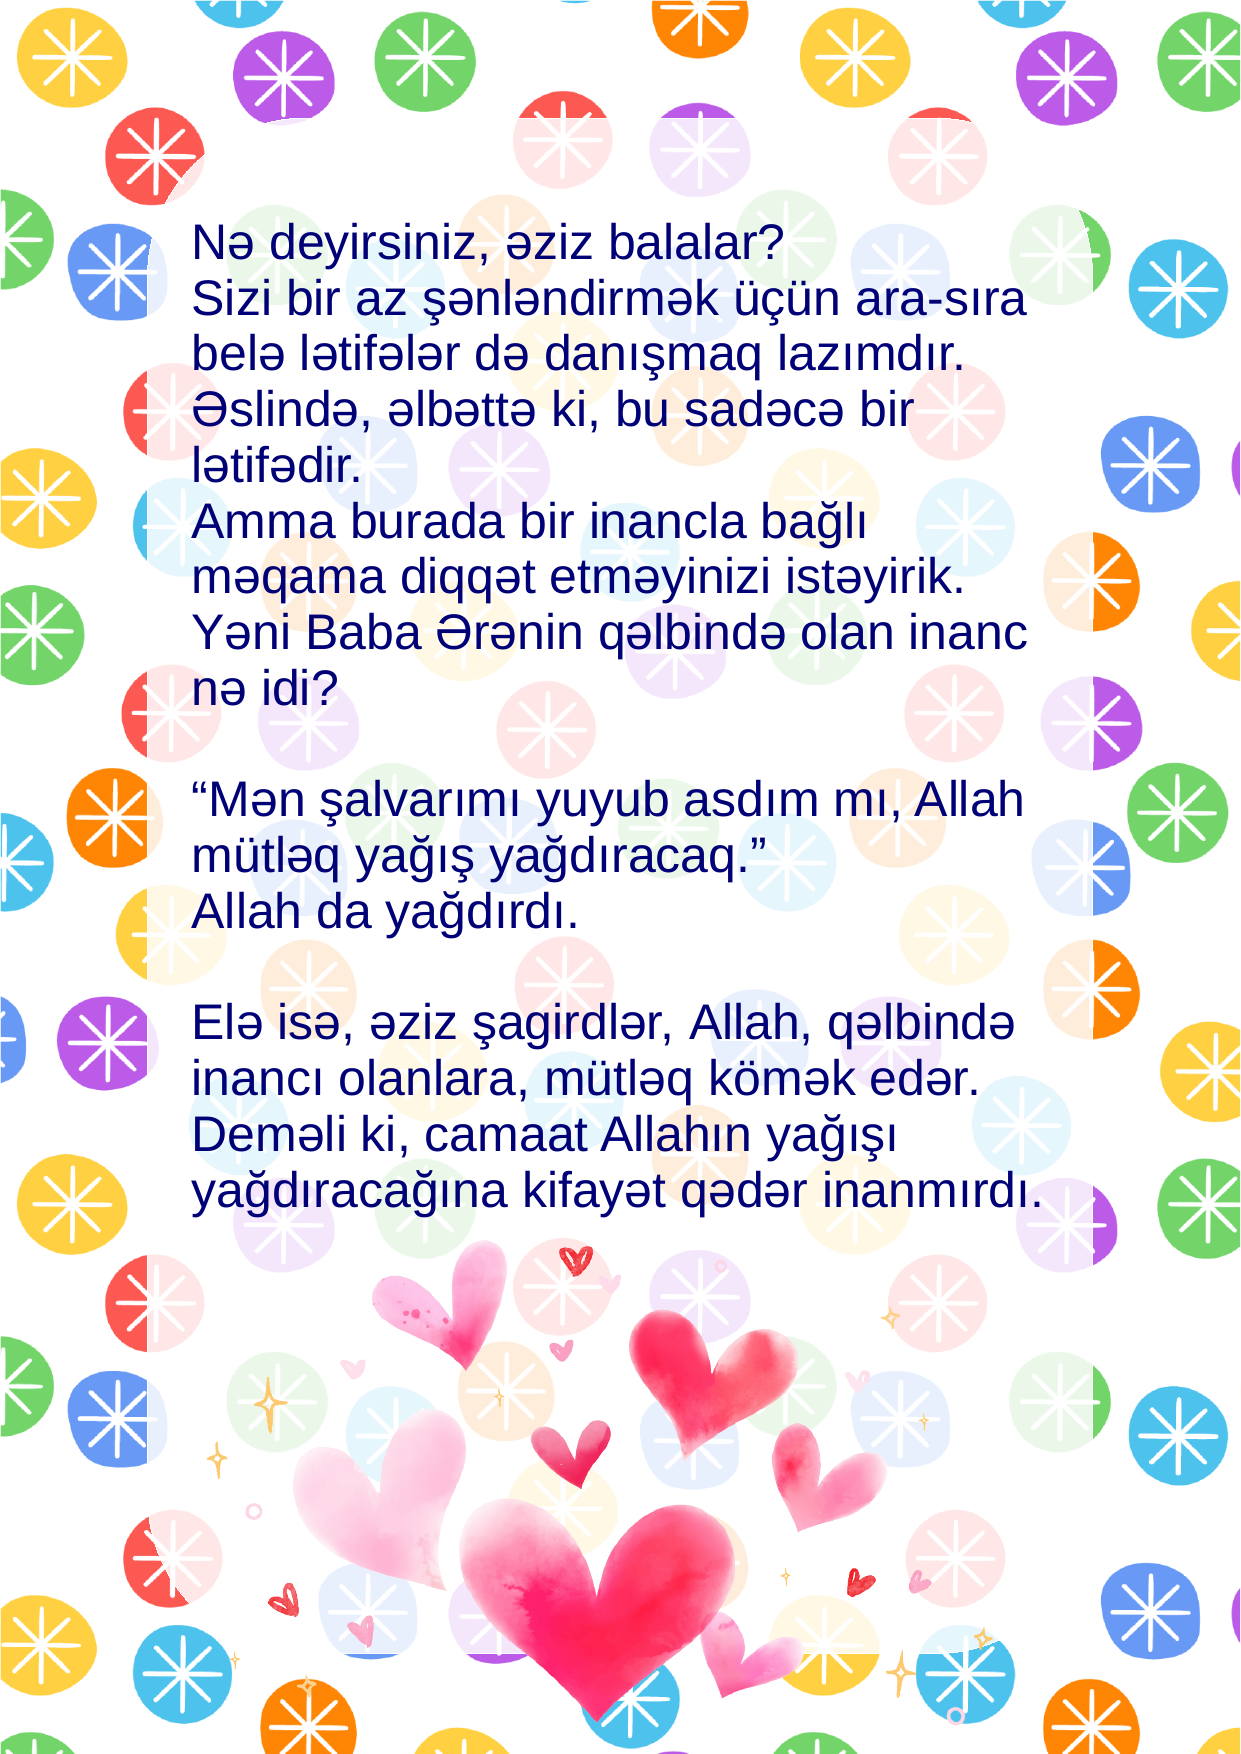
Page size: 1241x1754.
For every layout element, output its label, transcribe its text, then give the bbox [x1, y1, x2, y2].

picture [0, 0, 1241, 1754]
text_box Nə deyirsiniz, əziz balalar? Sizi bir az şənləndirmək üçün ara-sıra belə lətifələr də danışmaq lazımdır. Əslində, əlbəttə ki, bu sadəcə bir lətifədir. Amma burada bir inancla bağlı məqama diqqət etməyinizi istəyirik. Yəni Baba Ərənin qəlbində olan inanc nə idi? “Mən şalvarımı yuyub asdım mı, Allah mütləq yağış yağdıracaq.” Allah da yağdırdı. Elə isə, əziz şagirdlər, Allah, qəlbində inancı olanlara, mütləq kömək edər. Deməli ki, camaat Allahın yağışı yağdıracağına kifayət qədər inanmırdı. [177, 206, 1063, 1672]
text_box [147, 118, 1093, 1589]
